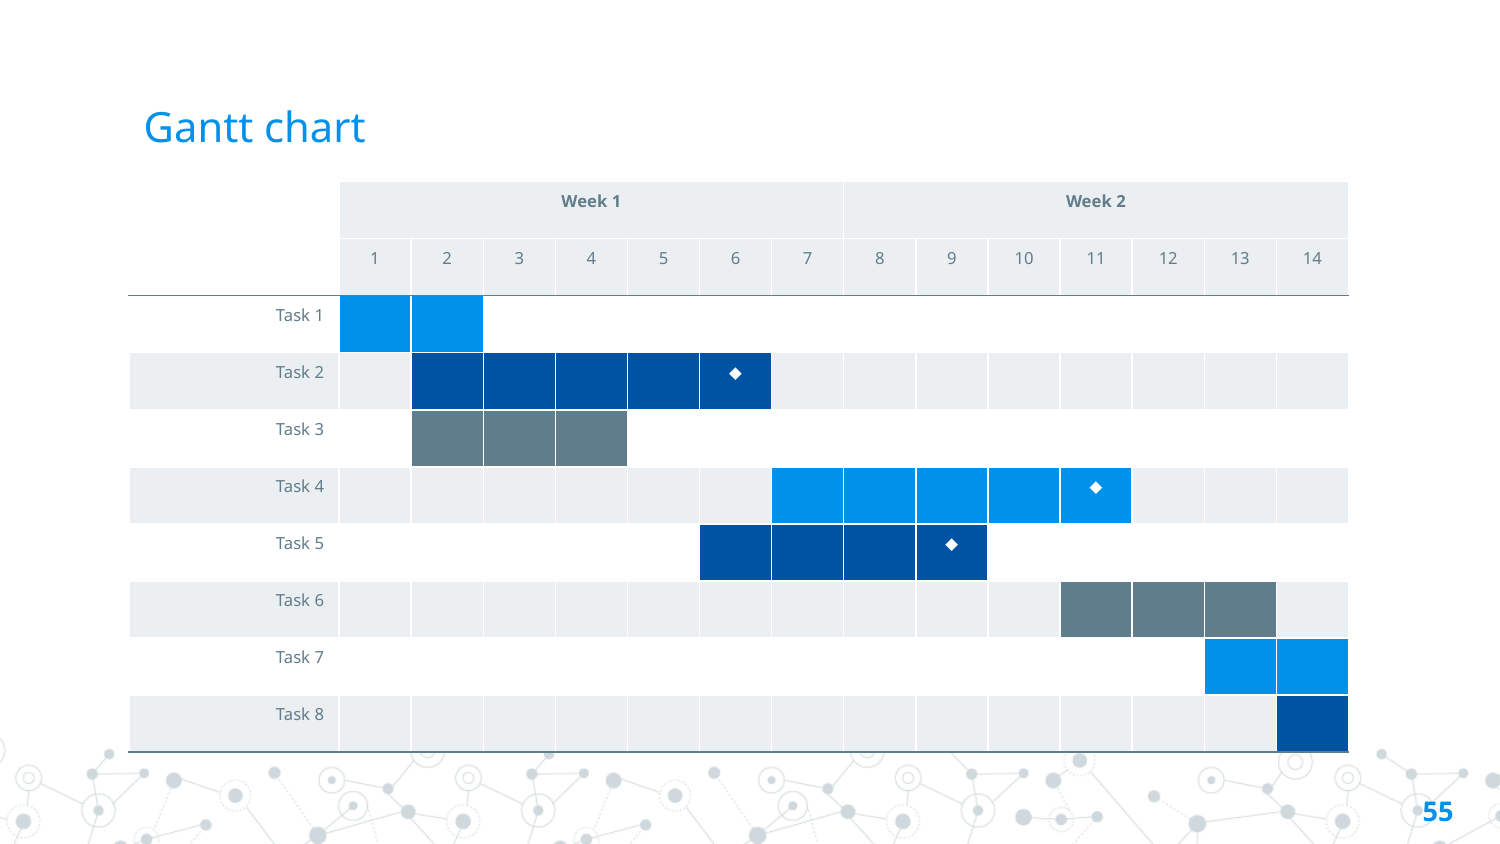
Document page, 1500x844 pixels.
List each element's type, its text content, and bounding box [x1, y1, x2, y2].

table_cell [917, 411, 987, 466]
table_cell [340, 353, 410, 409]
table_cell [1277, 296, 1348, 352]
table_cell [700, 696, 771, 751]
table_cell [1061, 639, 1131, 694]
table_cell [1133, 468, 1204, 523]
table_cell [628, 525, 699, 580]
table_cell ◆ [917, 525, 987, 580]
table_cell [917, 639, 987, 694]
table_header Week 1 [340, 182, 843, 238]
table_cell [556, 696, 627, 751]
table_cell [628, 411, 699, 466]
table_cell 11 [1061, 239, 1131, 295]
table_cell [412, 696, 483, 751]
table_cell 9 [917, 239, 987, 295]
table_cell [556, 525, 627, 580]
table_cell [700, 582, 771, 637]
table_cell [1061, 582, 1131, 637]
table_cell [412, 353, 483, 409]
table_cell [628, 468, 699, 523]
table_cell [1277, 411, 1348, 466]
table_cell [772, 411, 843, 466]
table_cell ◆ [700, 353, 771, 409]
table_cell [130, 239, 338, 295]
table_cell [412, 639, 483, 694]
table_cell [1061, 411, 1131, 466]
table_cell 7 [772, 239, 843, 295]
table_cell Task 8 [130, 696, 338, 751]
table_cell [844, 639, 915, 694]
table_cell [844, 525, 915, 580]
table_cell [1205, 582, 1276, 637]
table_cell [989, 696, 1059, 751]
table_cell [1205, 525, 1276, 580]
table_cell [989, 639, 1059, 694]
table_cell [772, 582, 843, 637]
text_box Gantt chart [128, 50, 1371, 166]
table_cell [1133, 296, 1204, 352]
table_cell [484, 353, 555, 409]
table_cell [1277, 353, 1348, 409]
table_header Week 2 [844, 182, 1348, 238]
table_cell [1061, 696, 1131, 751]
table_cell Task 2 [130, 353, 338, 409]
table_cell [700, 525, 771, 580]
table_cell Task 4 [130, 468, 338, 523]
table_cell [556, 411, 627, 466]
table_cell Task 7 [130, 639, 338, 694]
table_cell [1205, 411, 1276, 466]
table_cell [917, 296, 987, 352]
table_cell [484, 639, 555, 694]
table_cell 3 [484, 239, 555, 295]
table_cell [772, 353, 843, 409]
table_cell [917, 468, 987, 523]
table_cell [628, 696, 699, 751]
table_cell [1277, 582, 1348, 637]
table_cell [772, 296, 843, 352]
table_cell [989, 353, 1059, 409]
table_cell [1133, 582, 1204, 637]
picture [0, 0, 1500, 844]
table_cell [989, 468, 1059, 523]
table_cell [844, 296, 915, 352]
table_cell [989, 525, 1059, 580]
table_cell [412, 525, 483, 580]
table_cell [989, 296, 1059, 352]
table_cell [412, 411, 483, 466]
table_cell [484, 411, 555, 466]
table_cell [484, 468, 555, 523]
table_cell [1205, 353, 1276, 409]
table_cell [1205, 468, 1276, 523]
table_cell [484, 696, 555, 751]
table_header [130, 182, 338, 238]
table_cell [1061, 296, 1131, 352]
table_cell [844, 696, 915, 751]
table_cell [844, 468, 915, 523]
table_cell [917, 582, 987, 637]
table_cell [1133, 525, 1204, 580]
table_cell 13 [1205, 239, 1276, 295]
table_cell Task 6 [130, 582, 338, 637]
table_cell [1133, 411, 1204, 466]
table_cell 2 [412, 239, 483, 295]
table_cell [1277, 696, 1348, 751]
table_cell [340, 639, 410, 694]
table_cell [628, 296, 699, 352]
table_cell [917, 696, 987, 751]
table_cell [700, 296, 771, 352]
table_cell [1133, 639, 1204, 694]
table_cell [1133, 353, 1204, 409]
table_cell 14 [1277, 239, 1348, 295]
table_cell [556, 468, 627, 523]
table_cell [1205, 639, 1276, 694]
table_cell [772, 468, 843, 523]
table_cell 1 [340, 239, 410, 295]
table_cell Task 1 [130, 296, 338, 352]
table_cell ◆ [1061, 468, 1131, 523]
table_cell [556, 353, 627, 409]
table_cell [917, 353, 987, 409]
table_cell [700, 411, 771, 466]
table_cell [844, 353, 915, 409]
table_cell [1277, 525, 1348, 580]
table_cell [844, 411, 915, 466]
table_cell 12 [1133, 239, 1204, 295]
table_cell 6 [700, 239, 771, 295]
table_cell [989, 411, 1059, 466]
table_cell 5 [628, 239, 699, 295]
table_cell Task 5 [130, 525, 338, 580]
table_cell [1061, 525, 1131, 580]
table_cell [340, 582, 410, 637]
table_cell [484, 582, 555, 637]
table_cell [1061, 353, 1131, 409]
table_cell 4 [556, 239, 627, 295]
table_cell [412, 296, 483, 352]
table_cell [1205, 696, 1276, 751]
table_cell [556, 296, 627, 352]
table_cell [628, 353, 699, 409]
table_cell [628, 582, 699, 637]
table_cell [1277, 639, 1348, 694]
text_box <number> [1378, 779, 1469, 844]
table_cell [340, 468, 410, 523]
table_cell [628, 639, 699, 694]
table_cell [340, 411, 410, 466]
table_cell 8 [844, 239, 915, 295]
table_cell 10 [989, 239, 1059, 295]
table_cell [1277, 468, 1348, 523]
table_cell [700, 639, 771, 694]
table_cell [340, 525, 410, 580]
table_cell [484, 525, 555, 580]
table_cell [412, 582, 483, 637]
table_cell [772, 639, 843, 694]
table_cell [844, 582, 915, 637]
table_cell [1133, 696, 1204, 751]
table_cell [989, 582, 1059, 637]
table_cell [772, 696, 843, 751]
table_cell [1205, 296, 1276, 352]
table_cell [340, 296, 410, 352]
table_cell Task 3 [130, 411, 338, 466]
table_cell [340, 696, 410, 751]
table_cell [556, 582, 627, 637]
table_cell [772, 525, 843, 580]
table_cell [484, 296, 555, 352]
table_cell [412, 468, 483, 523]
table_cell [700, 468, 771, 523]
table_cell [556, 639, 627, 694]
